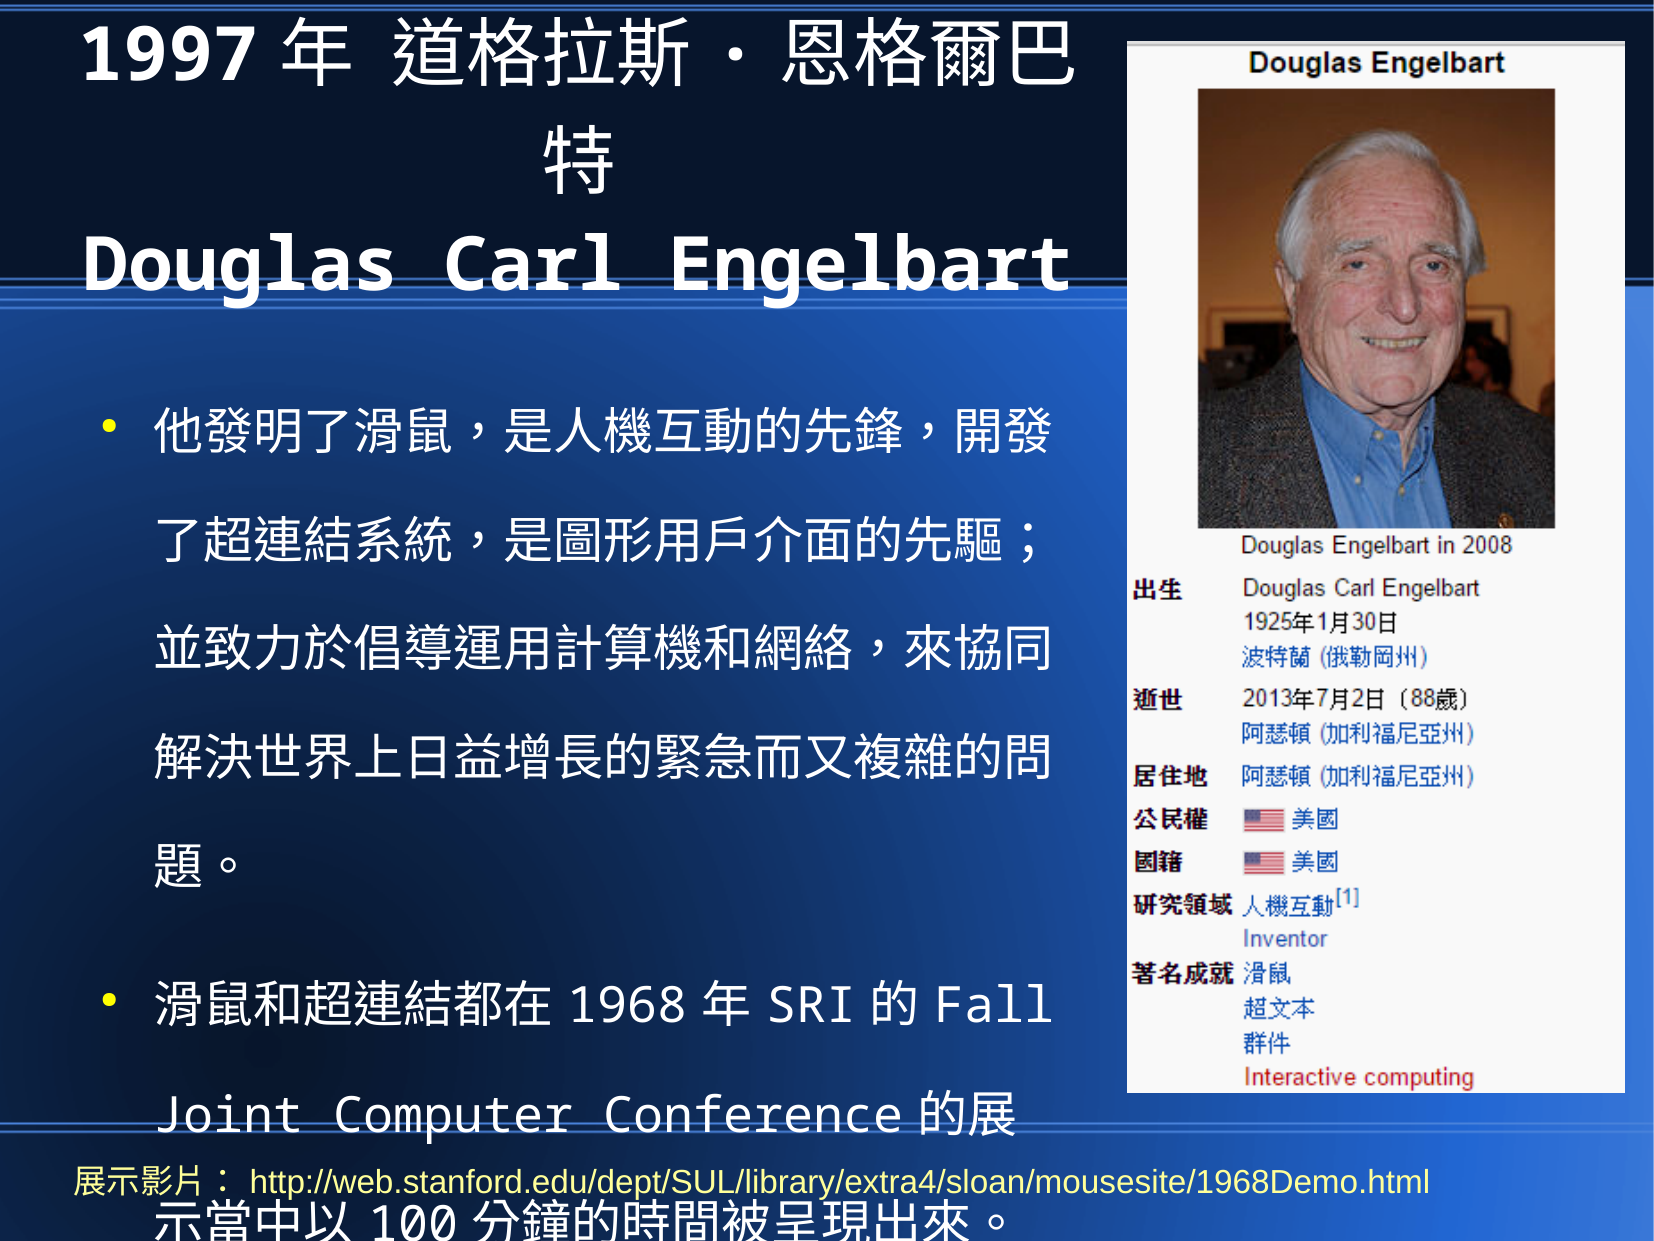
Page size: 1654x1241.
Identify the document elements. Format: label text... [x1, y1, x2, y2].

text_box 展示影片：http://web.stanford.edu/dept/SUL/library/extra4/sloan/mousesite/1968Demo.html [59, 1147, 1560, 1241]
picture [0, 0, 1654, 1241]
title 1997年 道格拉斯·恩格爾巴特 Douglas Carl Engelbart [47, 2, 1111, 303]
list 他發明了滑鼠，是人機互動的先鋒，開發了超連結系統，是圖形用戶介面的先驅；並致力於倡導運用計算機和網絡，來協同解決世界上日益增長的緊急而又複雜的問題。 滑鼠和超連結都在1968年SRI的Fall Joint Computer Conference的展示當中以100分鐘的時間被呈現出來。 [82, 355, 1063, 1147]
